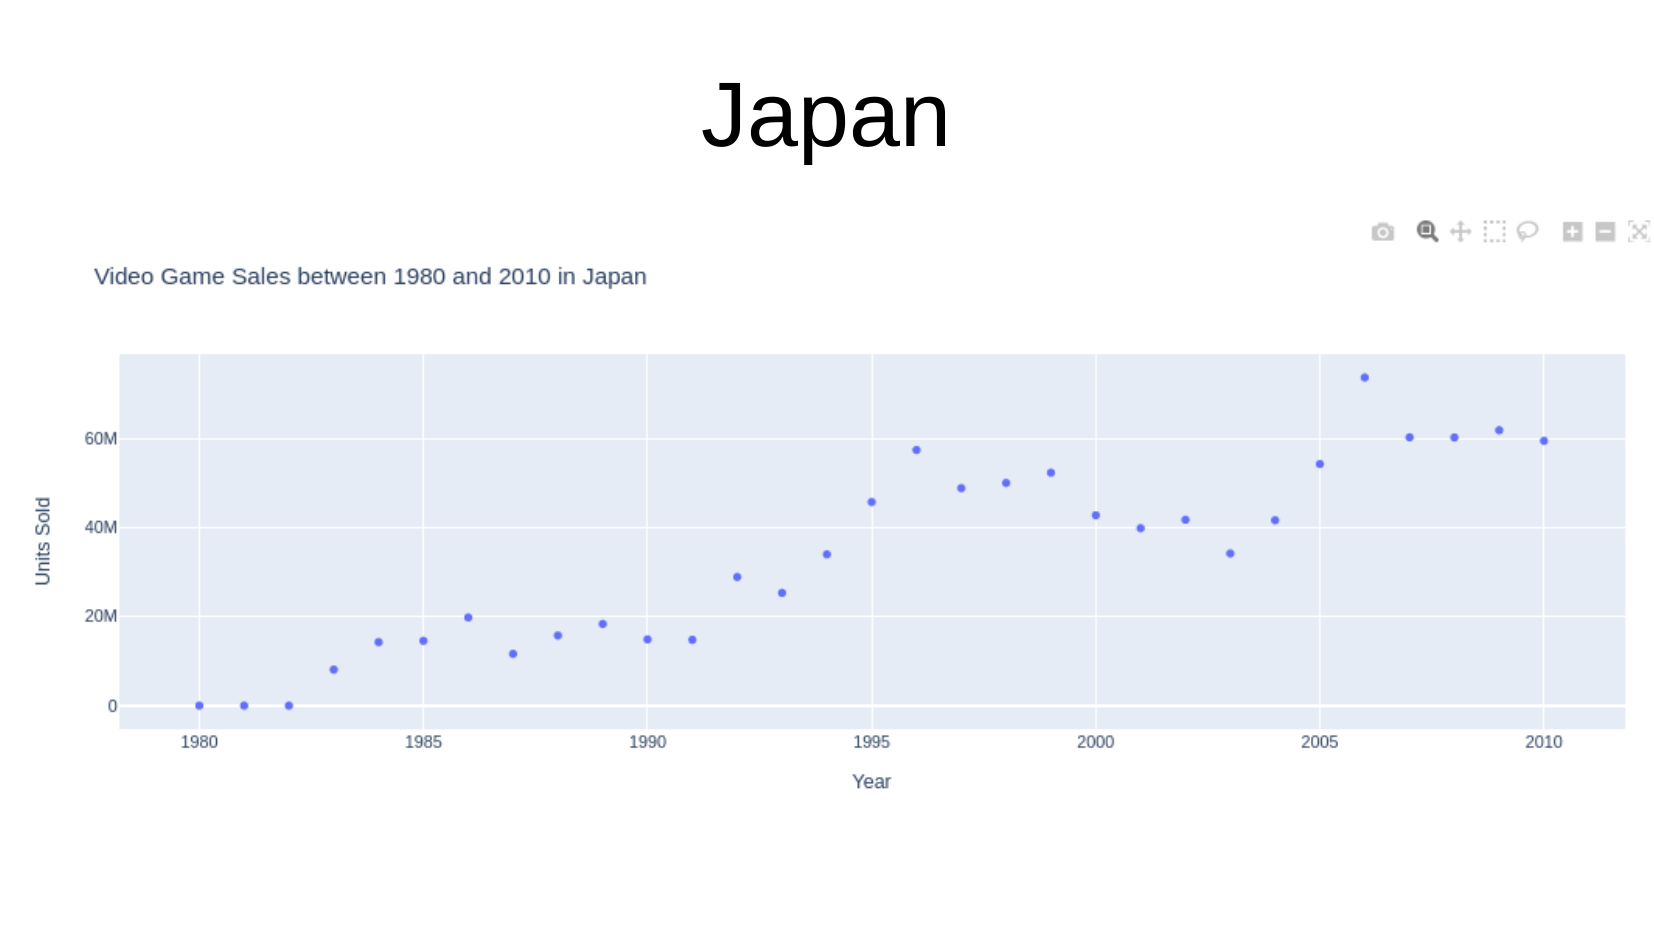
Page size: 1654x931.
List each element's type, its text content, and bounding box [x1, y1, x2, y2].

title Japan [82, 37, 1571, 188]
picture [0, 188, 1654, 857]
